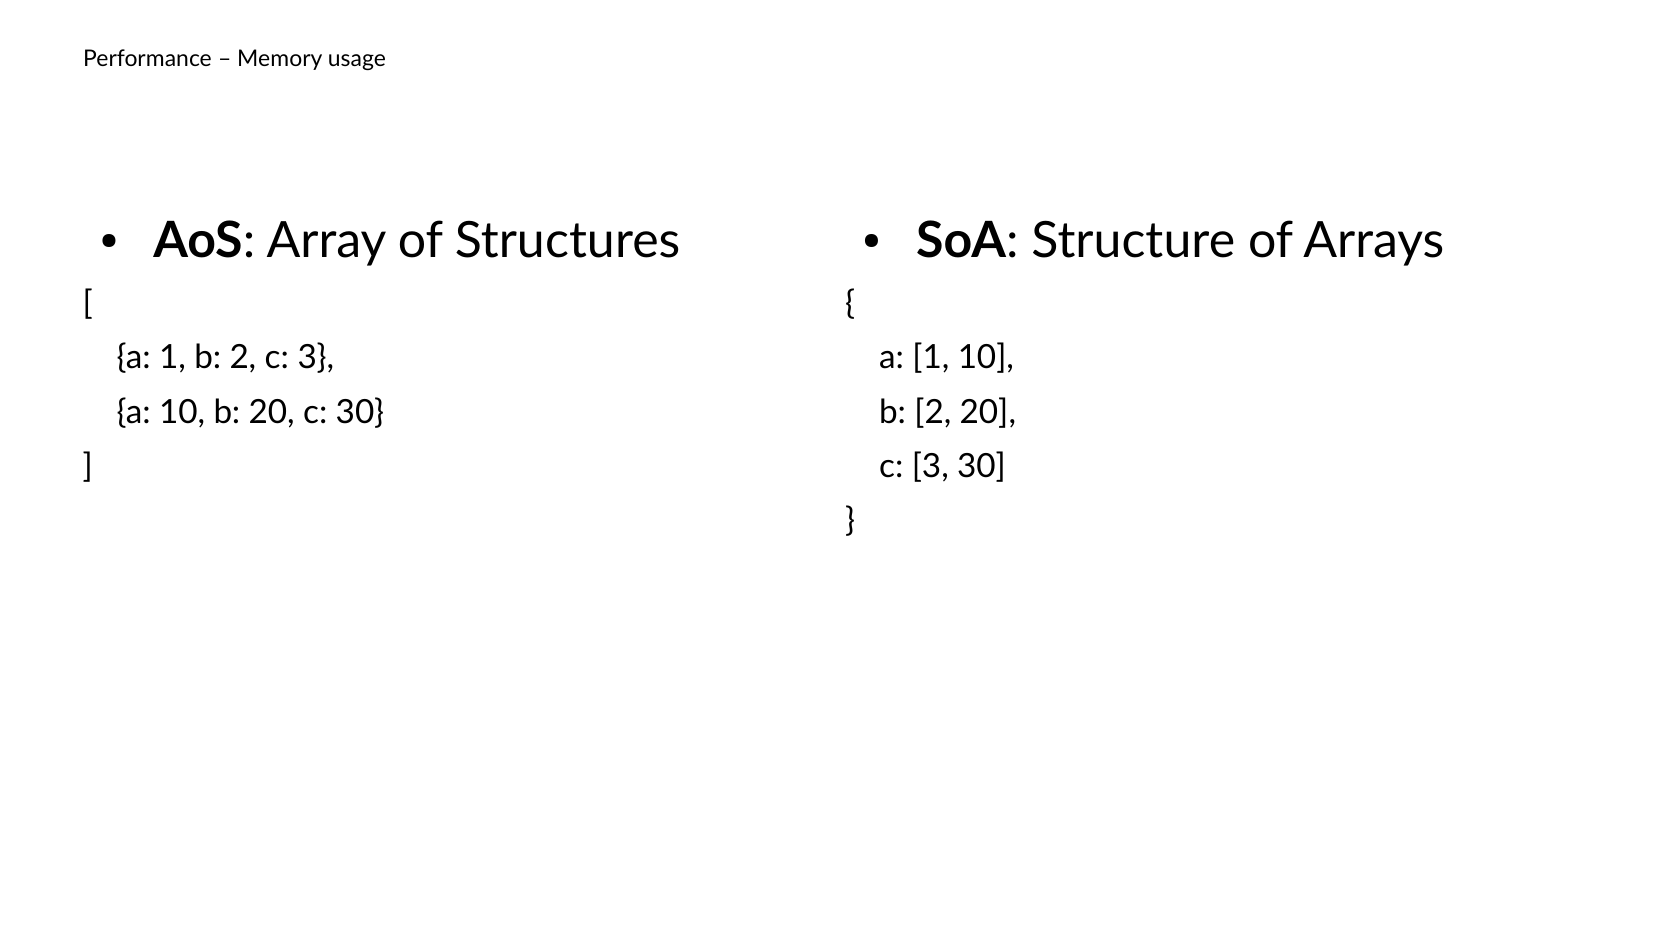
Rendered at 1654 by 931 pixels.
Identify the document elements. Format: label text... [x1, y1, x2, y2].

title Performance – Memory usage [83, 0, 1571, 119]
list SoA: Structure of Arrays { a: [1, 10], b: [2, 20], c: [3, 30] } [845, 217, 1572, 839]
list AoS: Array of Structures [ {a: 1, b: 2, c: 3}, {a: 10, b: 20, c: 30} ] [82, 217, 809, 839]
